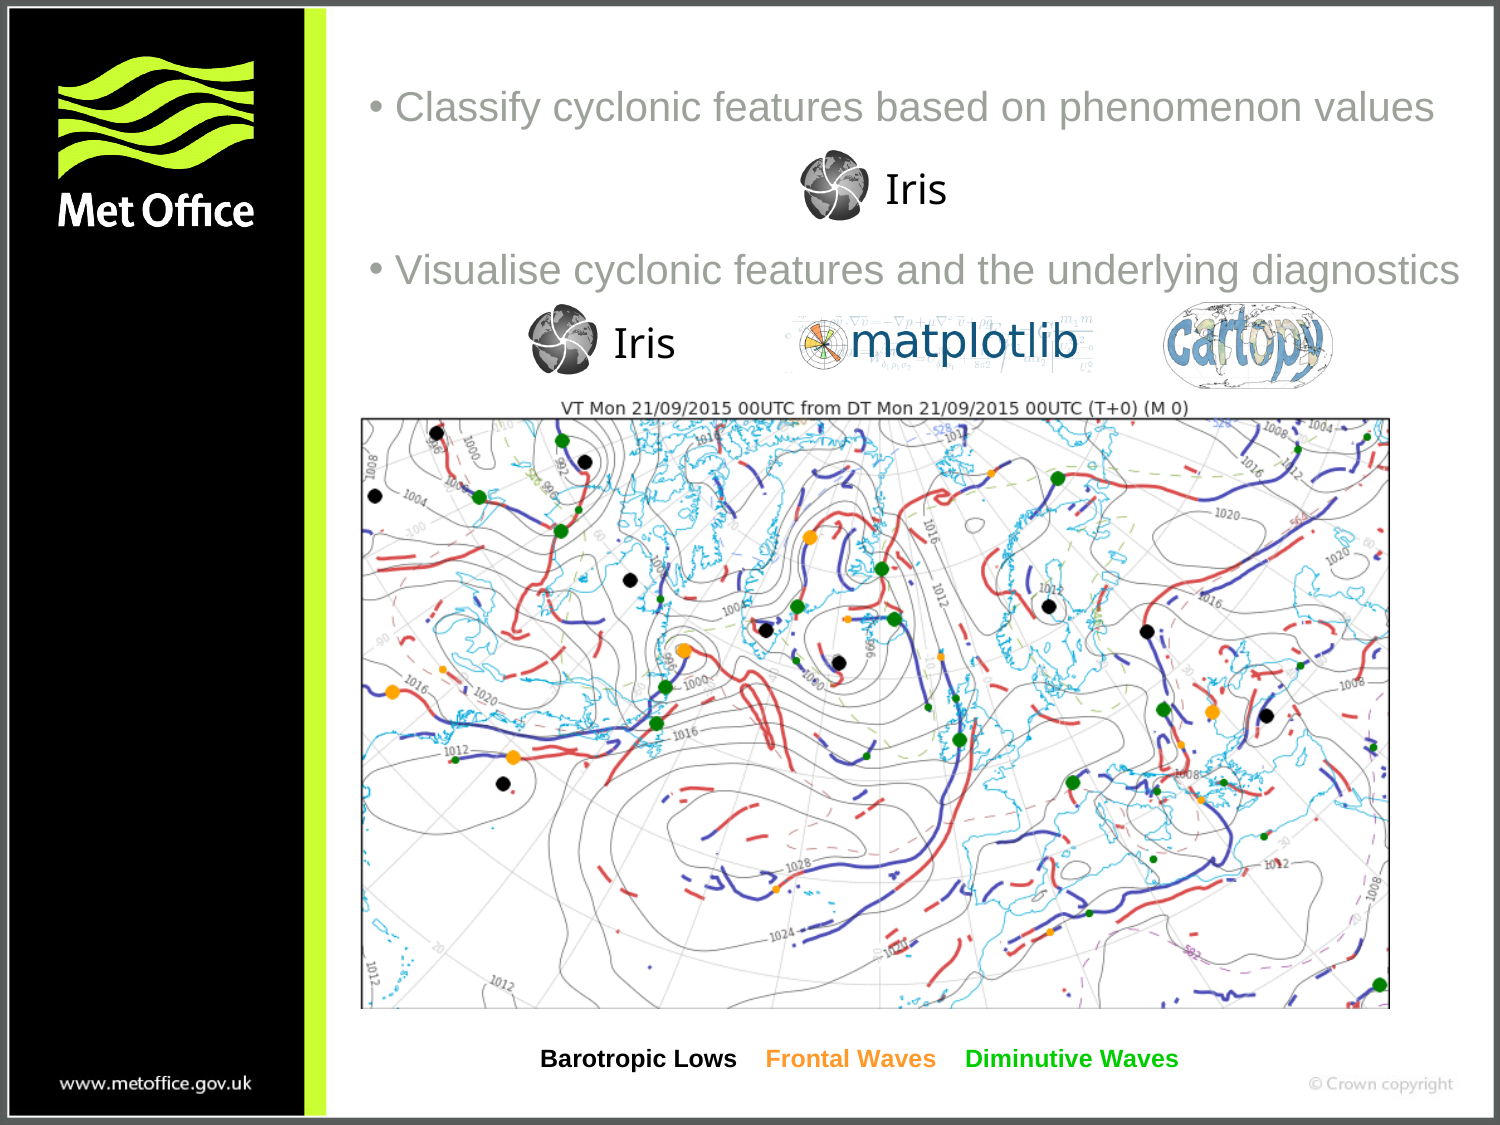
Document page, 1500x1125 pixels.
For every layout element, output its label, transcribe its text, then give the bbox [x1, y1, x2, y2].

picture [785, 316, 1093, 373]
text_box Iris [871, 163, 1004, 221]
subtitle Classify cyclonic features based on phenomenon values Visualise cyclonic features and the underlying diagnostics [354, 78, 1500, 409]
picture [797, 148, 871, 226]
text_box Barotropic Lows Frontal Waves Diminutive Waves [525, 1034, 1199, 1081]
text_box Iris [600, 316, 732, 375]
picture [2, 2, 1498, 1123]
picture [1163, 302, 1333, 389]
picture [525, 302, 600, 380]
